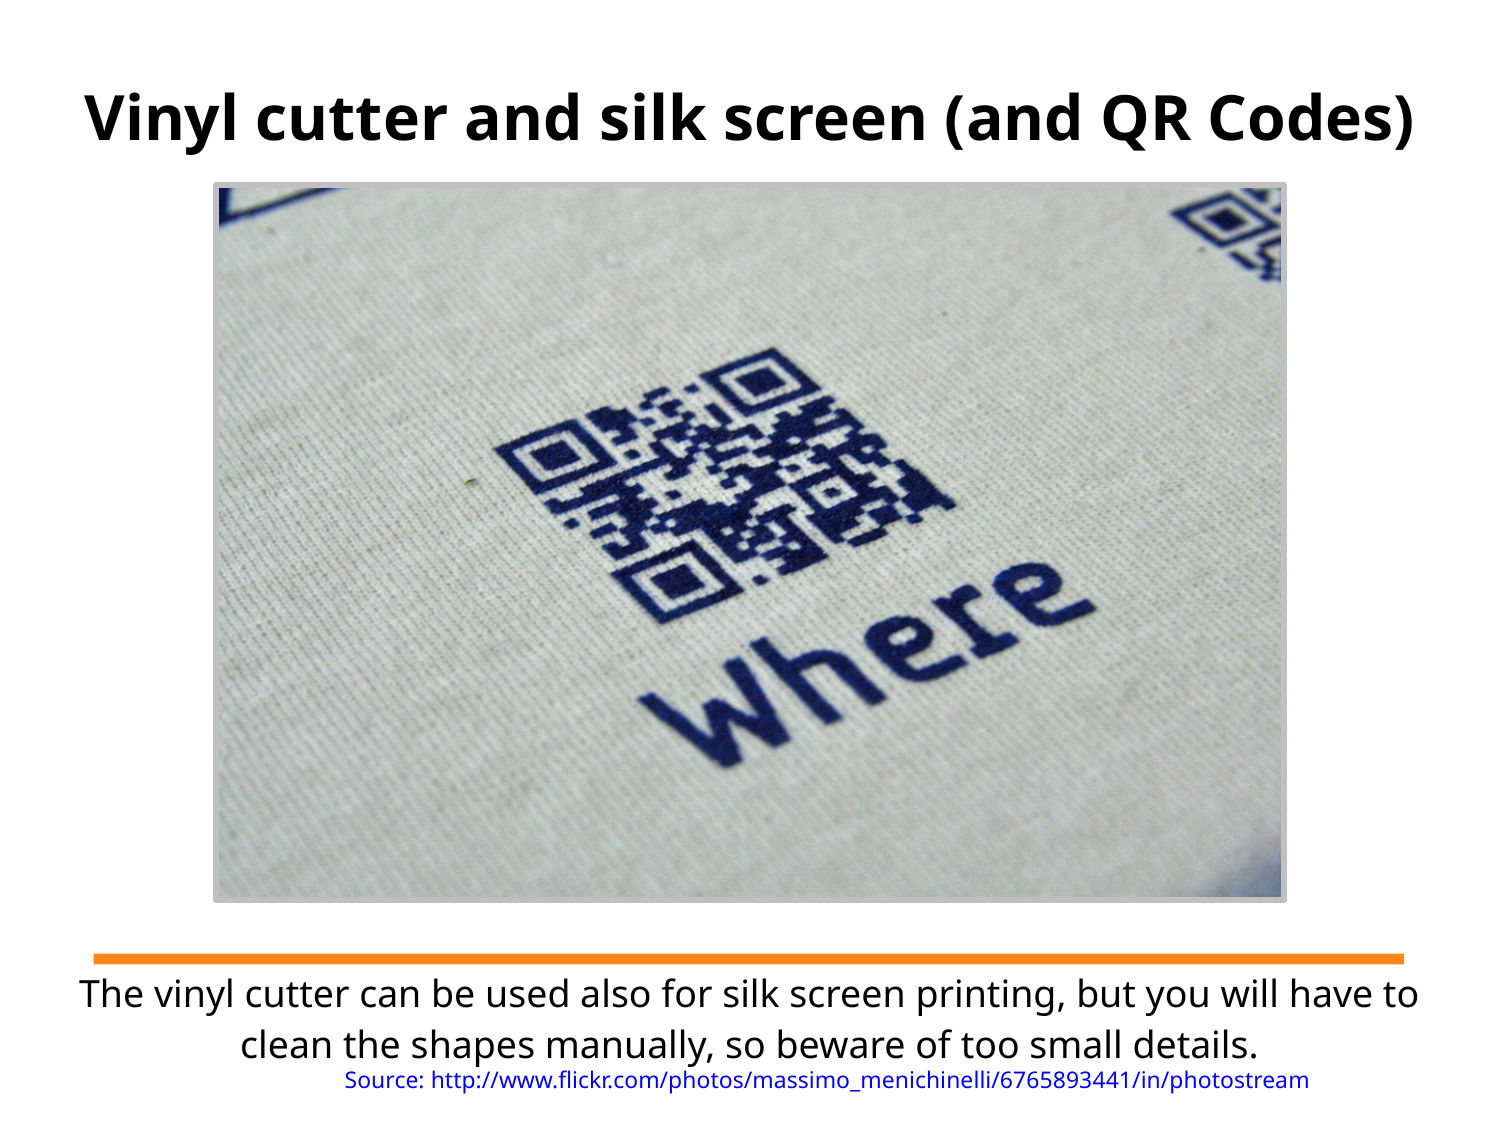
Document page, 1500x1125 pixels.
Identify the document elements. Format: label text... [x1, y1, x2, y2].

title Vinyl cutter and silk screen (and QR Codes) [75, 44, 1426, 188]
picture [0, 0, 1500, 1125]
text_box Source: http://www.flickr.com/photos/massimo_menichinelli/6765893441/in/photostream [329, 1056, 1171, 1098]
text_box The vinyl cutter can be used also for silk screen printing, but you will have to clean the shapes manually, so beware of too small details. [52, 960, 1448, 1064]
